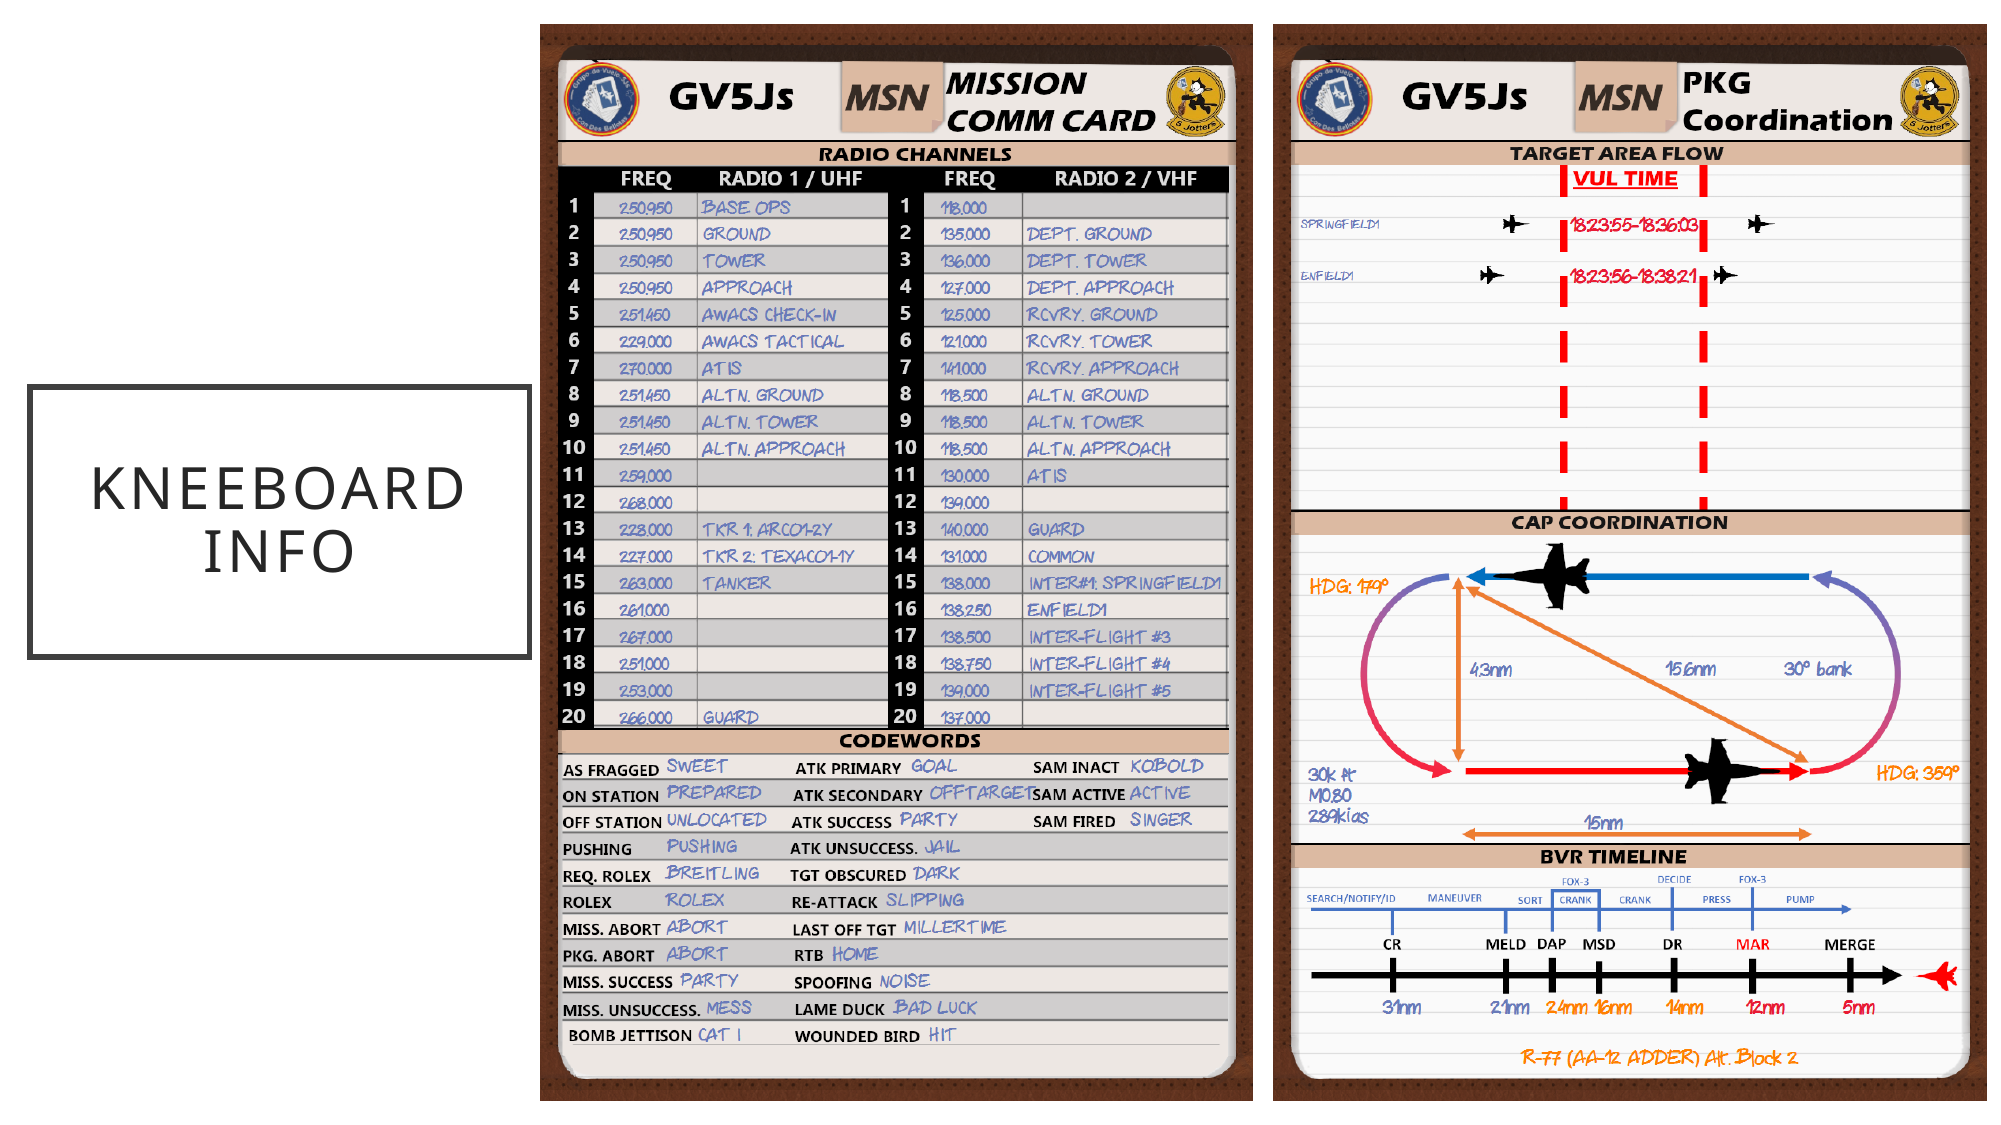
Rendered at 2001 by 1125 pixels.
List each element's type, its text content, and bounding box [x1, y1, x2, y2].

picture [540, 24, 1253, 1101]
title KNEEBOARD INFO [30, 386, 530, 657]
picture [1273, 24, 1987, 1101]
